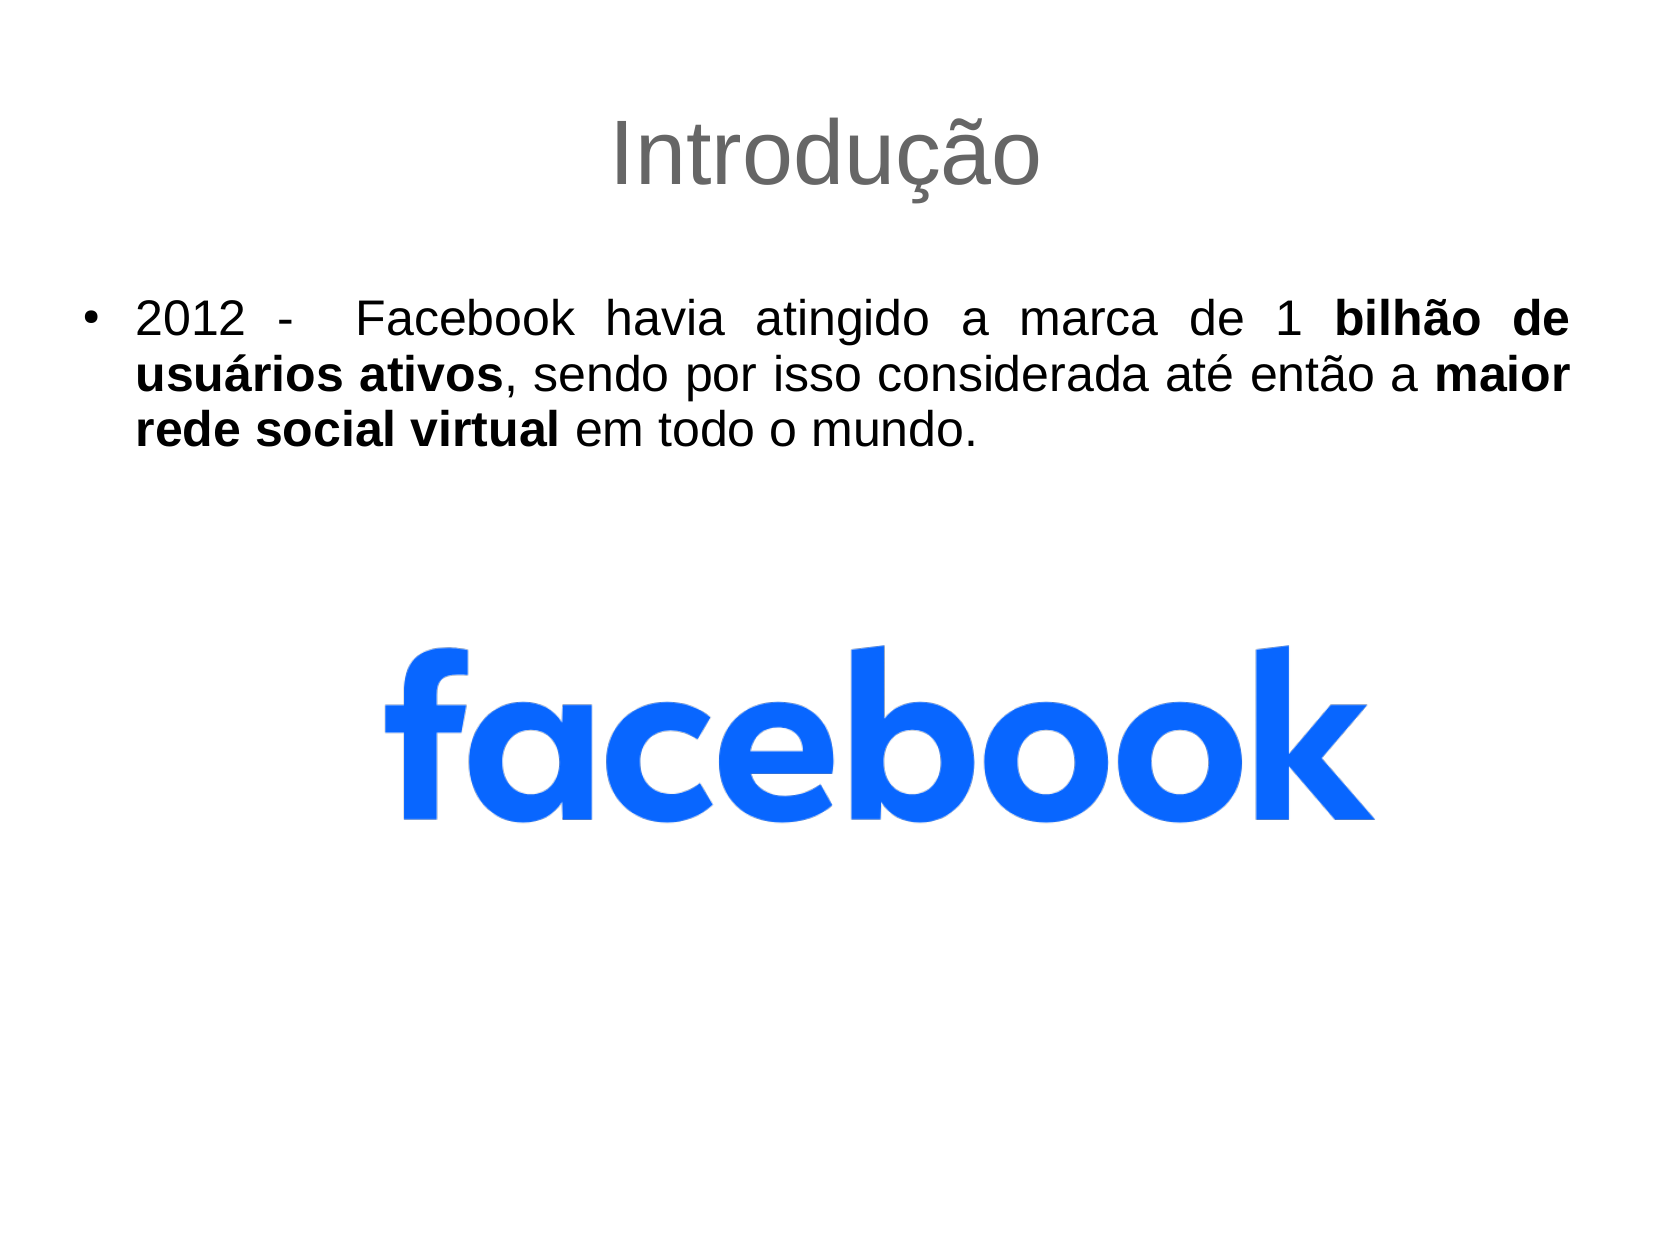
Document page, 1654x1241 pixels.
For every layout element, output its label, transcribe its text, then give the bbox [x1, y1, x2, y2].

picture [271, 531, 1489, 934]
list 2012 - Facebook havia atingido a marca de 1 bilhão de usuários ativos, sendo por isso considerada até então a maior rede social virtual em todo o mundo. [82, 290, 1571, 461]
title Introdução [82, 49, 1571, 257]
